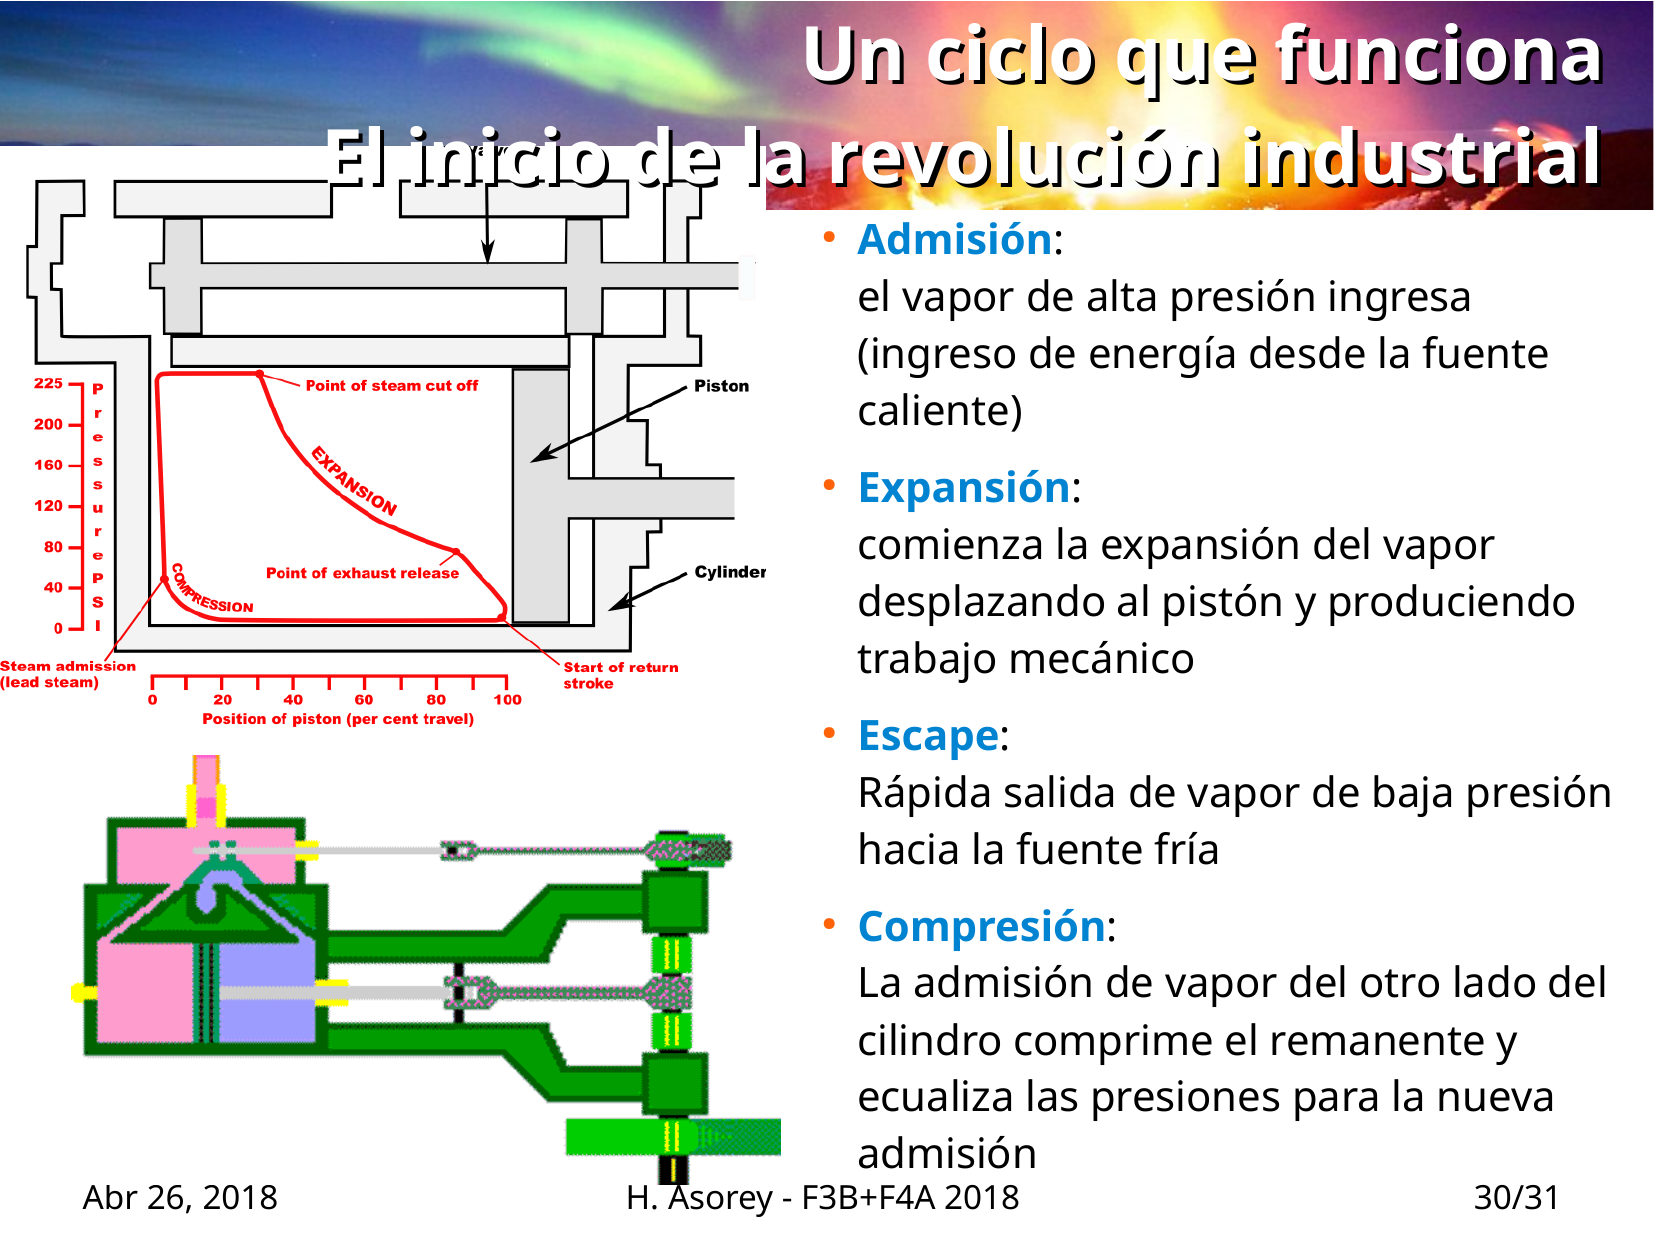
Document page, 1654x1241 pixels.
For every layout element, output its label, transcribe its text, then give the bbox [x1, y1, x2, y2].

picture [0, 1, 1654, 728]
list Admisión: el vapor de alta presión ingresa (ingreso de energía desde la fuente caliente) Expansión: comienza la expansión del vapor desplazando al pistón y produciendo trabajo mecánico Escape: Rápida salida de vapor de baja presión hacia la fuente fría Compresión: La admisión de vapor del otro lado del cilindro comprime el remanente y ecualiza las presiones para la nueva admisión [810, 210, 1636, 1186]
title Un ciclo que funciona El inicio de la revolución industrial [45, 11, 1606, 195]
picture [71, 755, 781, 1186]
